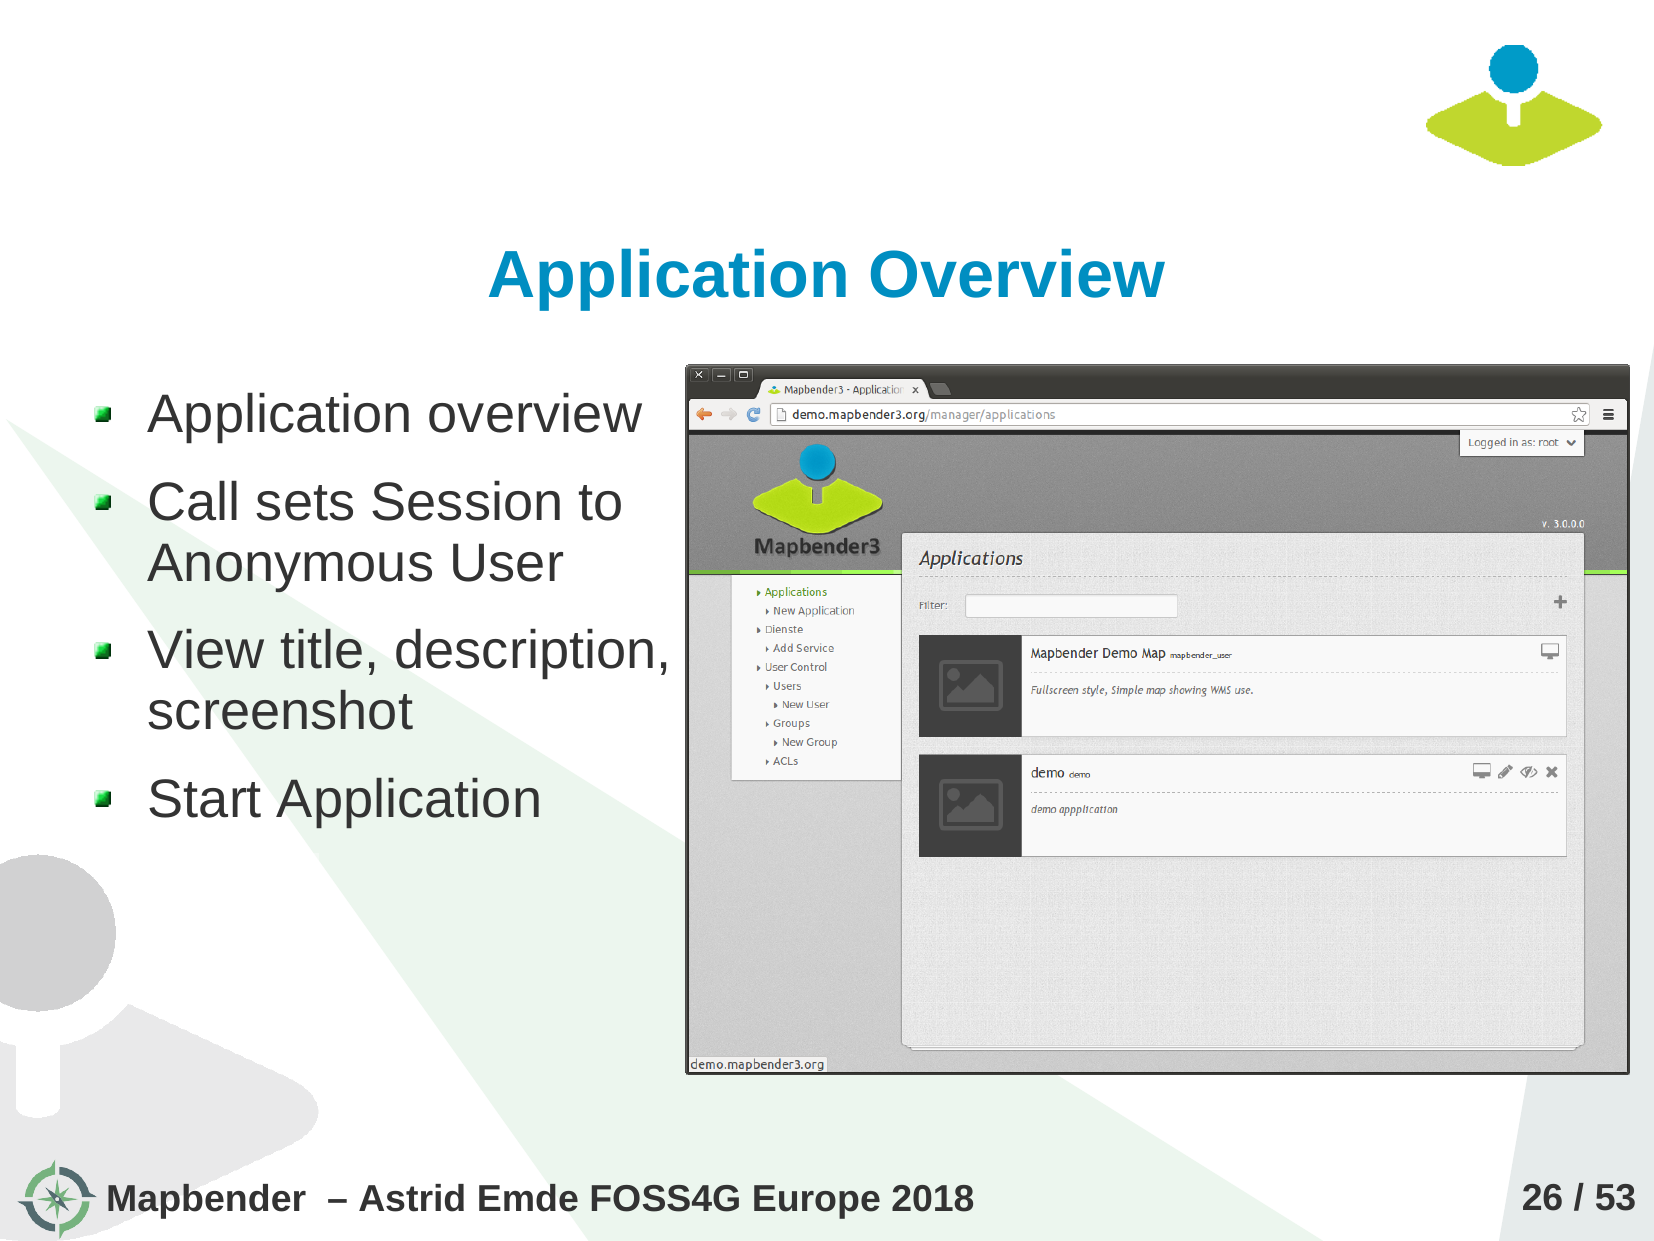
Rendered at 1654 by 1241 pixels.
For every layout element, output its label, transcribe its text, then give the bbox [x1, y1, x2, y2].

list Application overview Call sets Session to Anonymous User View title, description, screenshot Start Application [76, 383, 803, 1203]
picture [685, 364, 1630, 1075]
title Application Overview [82, 200, 1571, 349]
picture [1426, 45, 1604, 166]
picture [16, 1158, 98, 1240]
